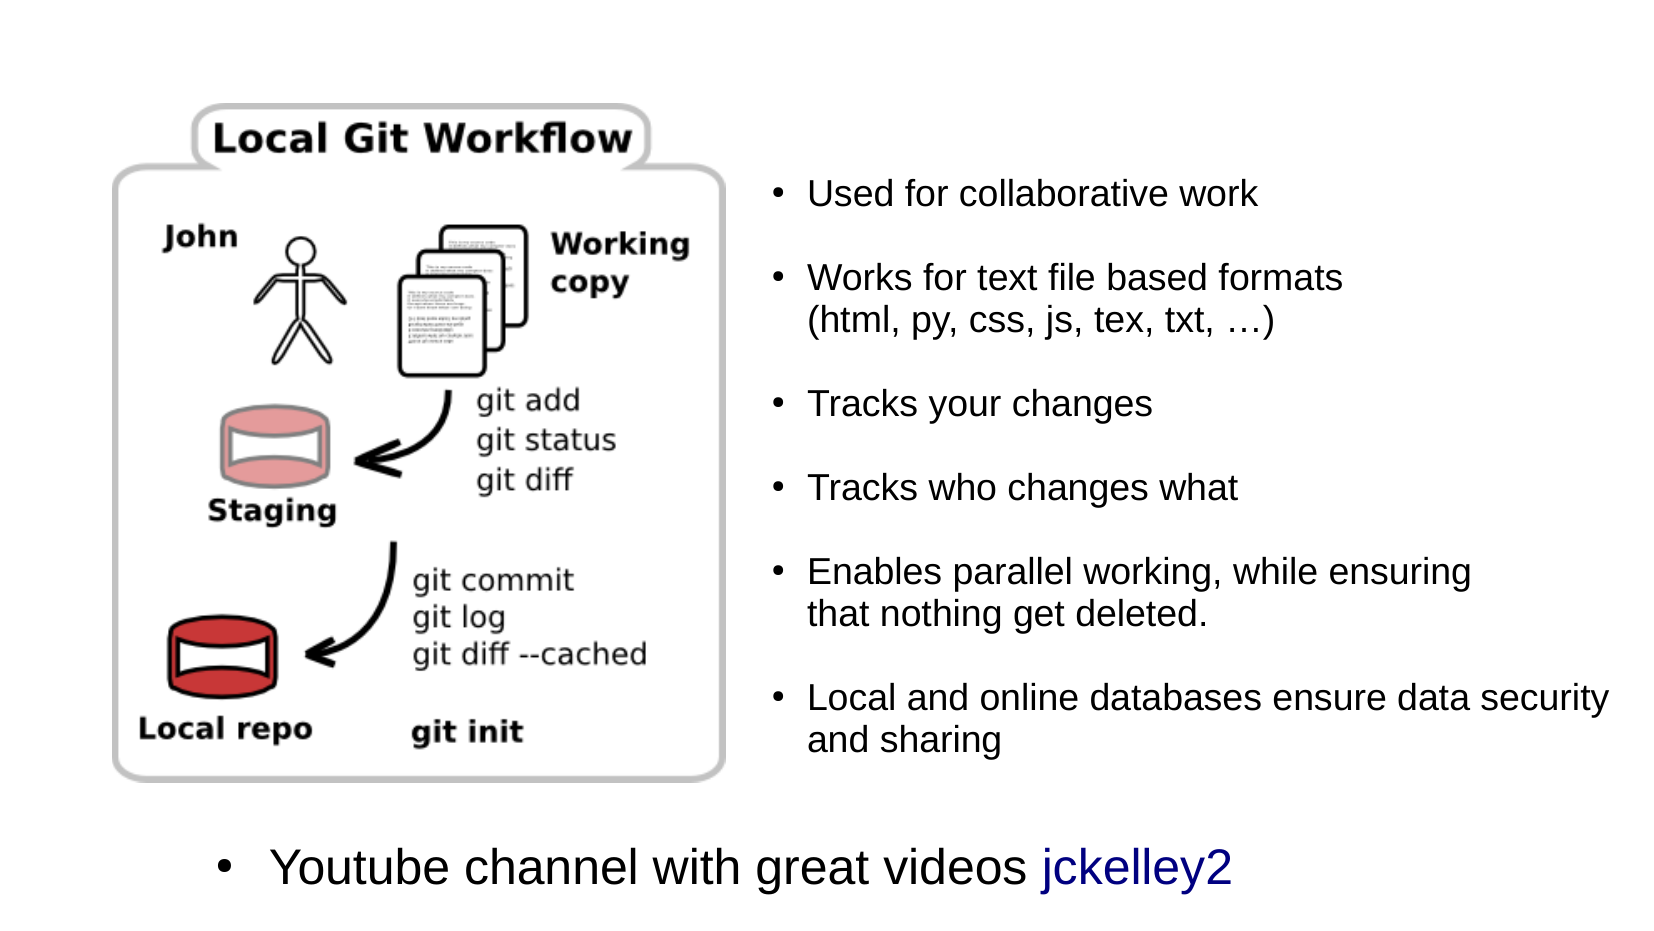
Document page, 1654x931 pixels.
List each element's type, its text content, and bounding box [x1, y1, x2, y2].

list Youtube channel with great videos jckelley2 [197, 839, 1353, 915]
text_box Used for collaborative work Works for text file based formats (html, py, css, js, tex, txt, …) Tracks your changes Tracks who changes what Enables parallel working, while ensuring that nothing get deleted. Local and online databases ensure data security and sharing [756, 165, 1636, 768]
picture [112, 103, 726, 783]
